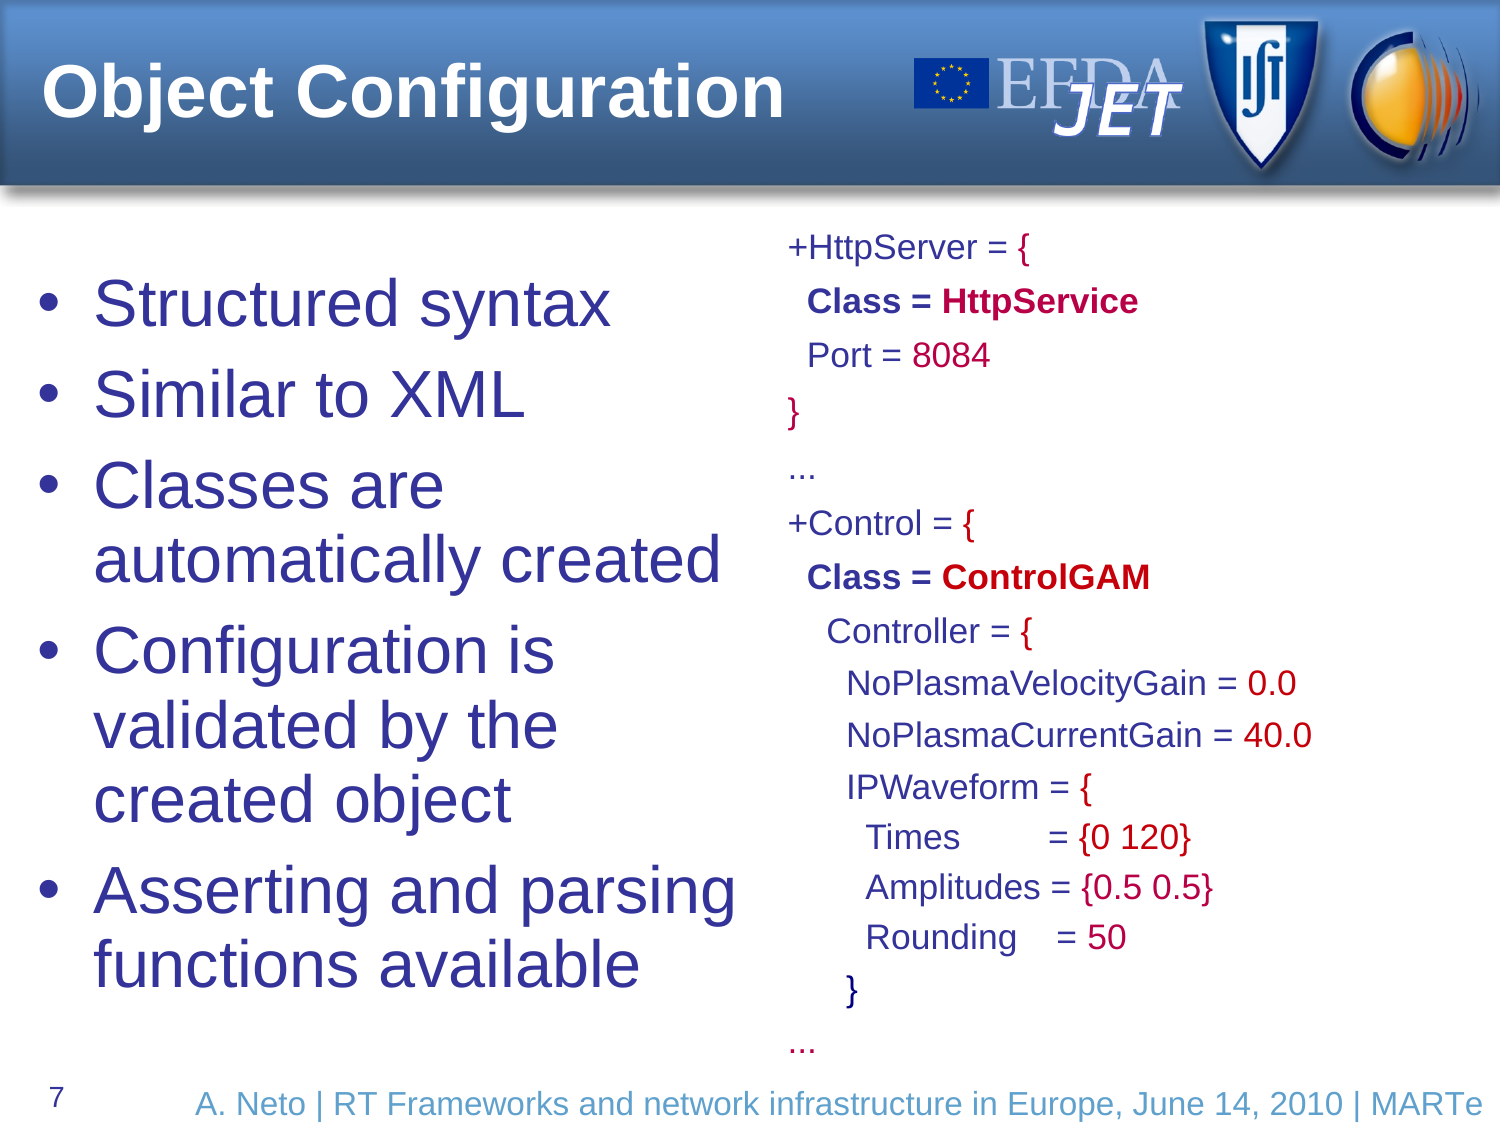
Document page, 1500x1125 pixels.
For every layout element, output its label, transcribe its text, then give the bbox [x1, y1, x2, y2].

picture [0, 0, 1500, 207]
text_box Structured syntax Similar to XML Classes are automatically created Configuration is validated by the created object Asserting and parsing functions available [37, 262, 788, 1003]
title Object Configuration [41, 0, 1129, 188]
list +HttpServer = { Class = HttpService Port = 8084 } ... +Control = { Class = ControlGAM Controller = { NoPlasmaVelocityGain = 0.0 NoPlasmaCurrentGain = 40.0 IPWaveform = { Times = {0 120} Amplitudes = {0.5 0.5} Rounding = 50 } ... [787, 224, 1500, 1063]
